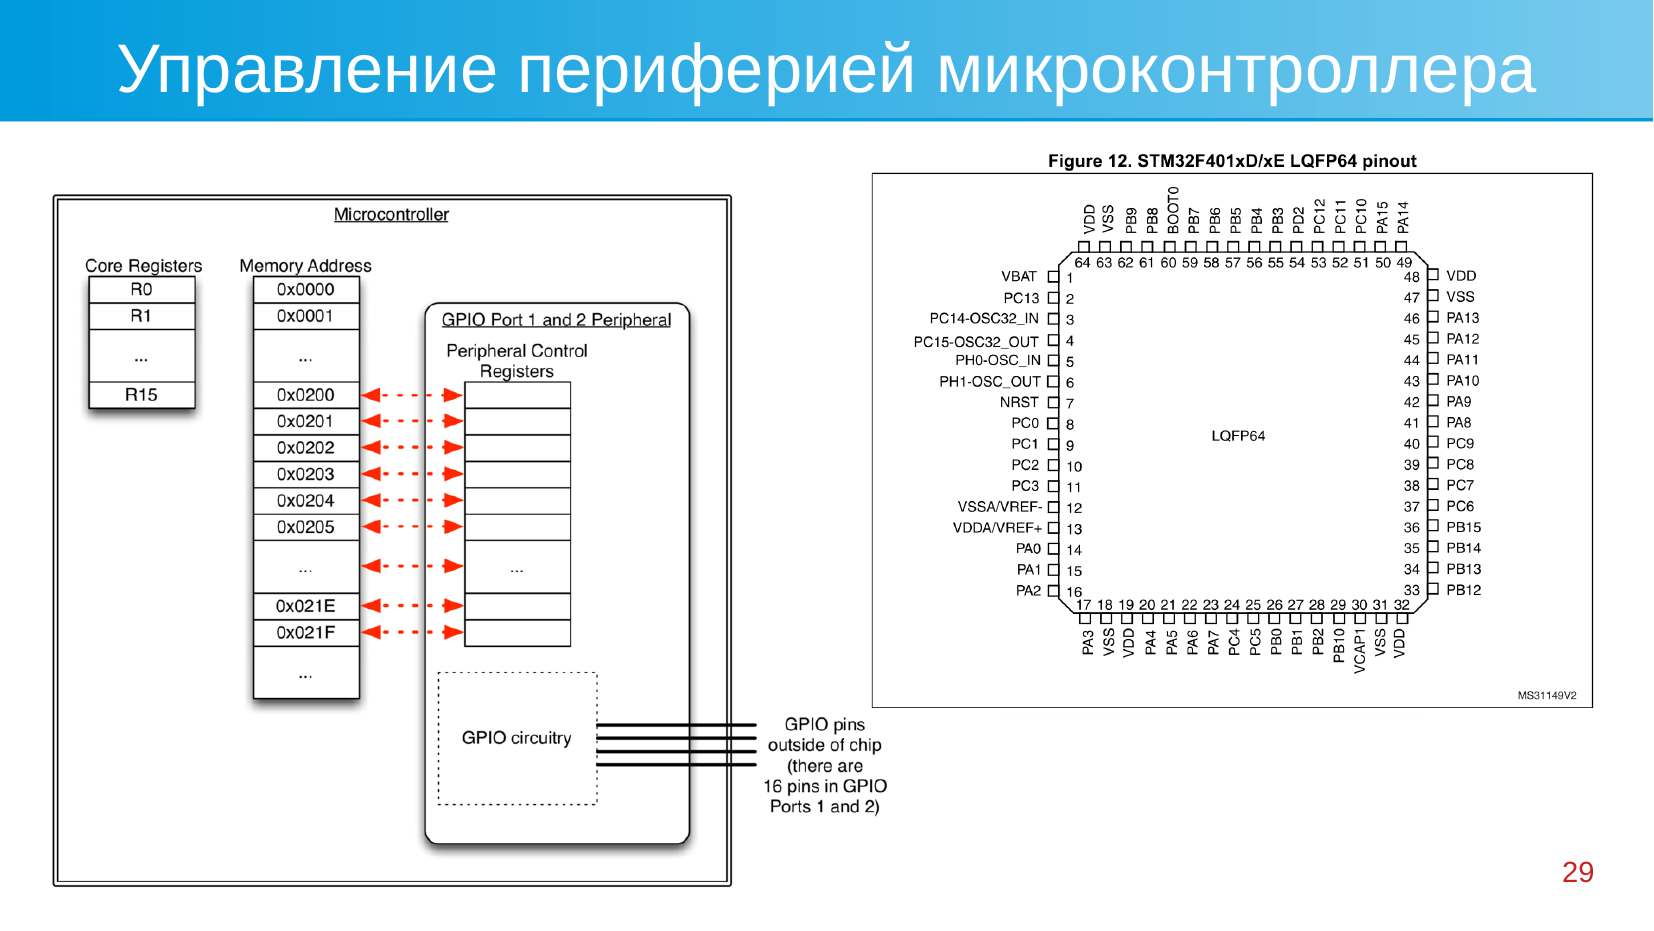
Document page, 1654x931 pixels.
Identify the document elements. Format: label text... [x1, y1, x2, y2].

picture [37, 149, 1605, 901]
title Управление периферией микроконтроллера [59, 29, 1595, 108]
